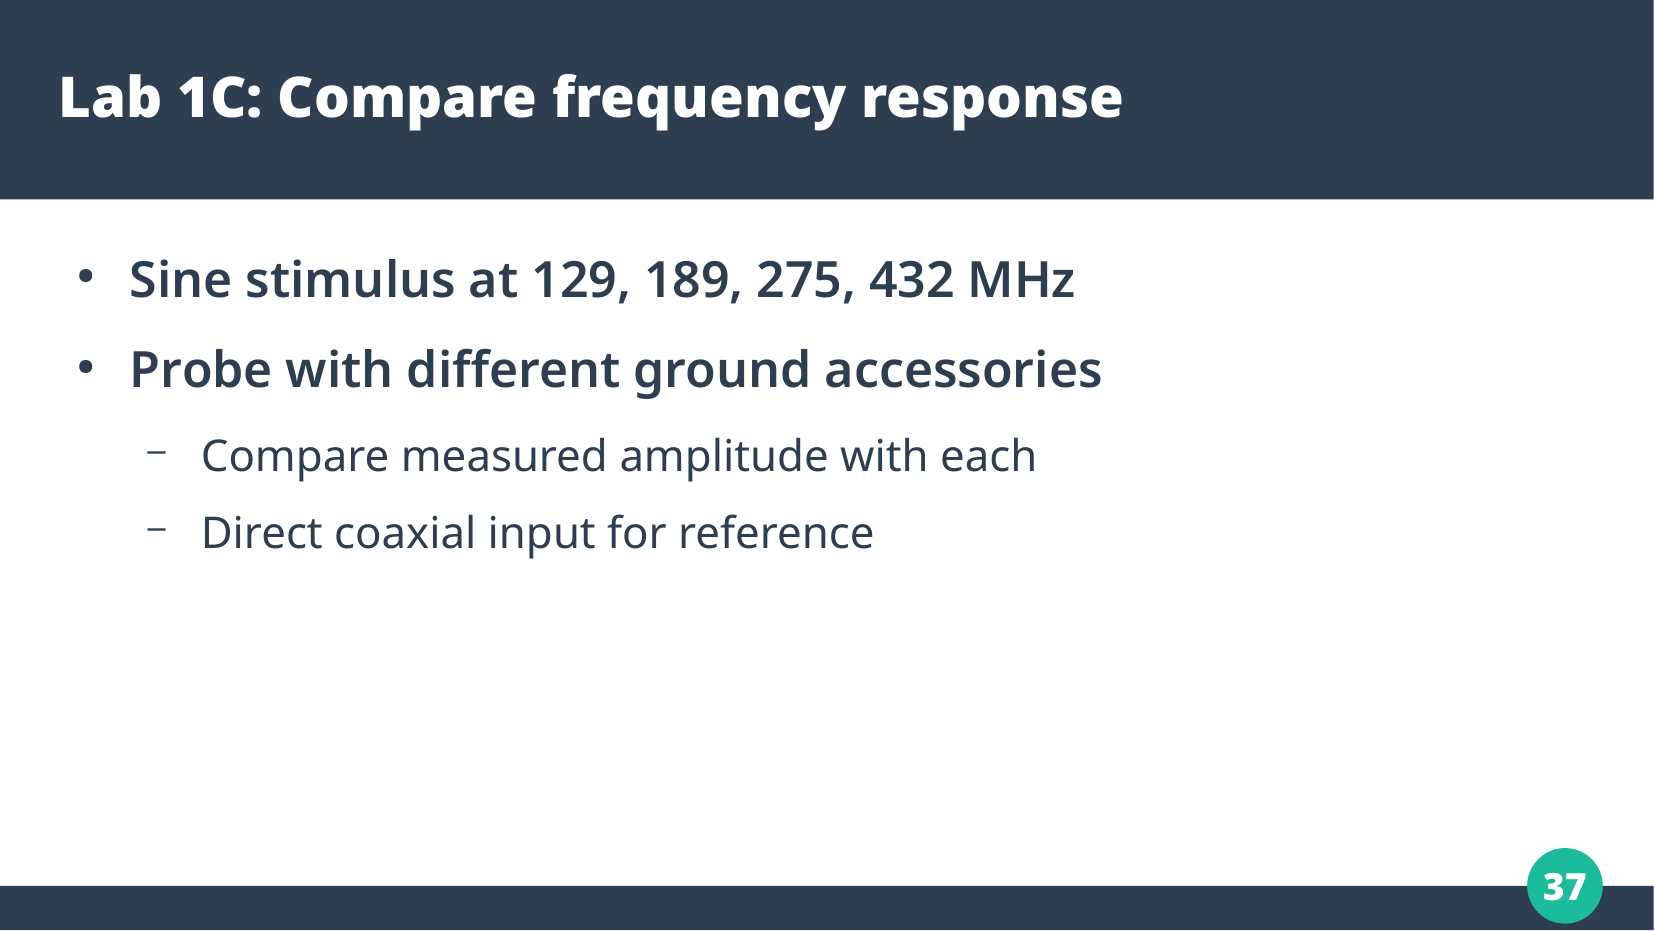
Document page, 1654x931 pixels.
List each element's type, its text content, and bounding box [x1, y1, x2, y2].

title Lab 1C: Compare frequency response [59, 37, 1595, 155]
list Sine stimulus at 129, 189, 275, 432 MHz Probe with different ground accessories Compare measured amplitude with each Direct coaxial input for reference [59, 243, 1595, 864]
